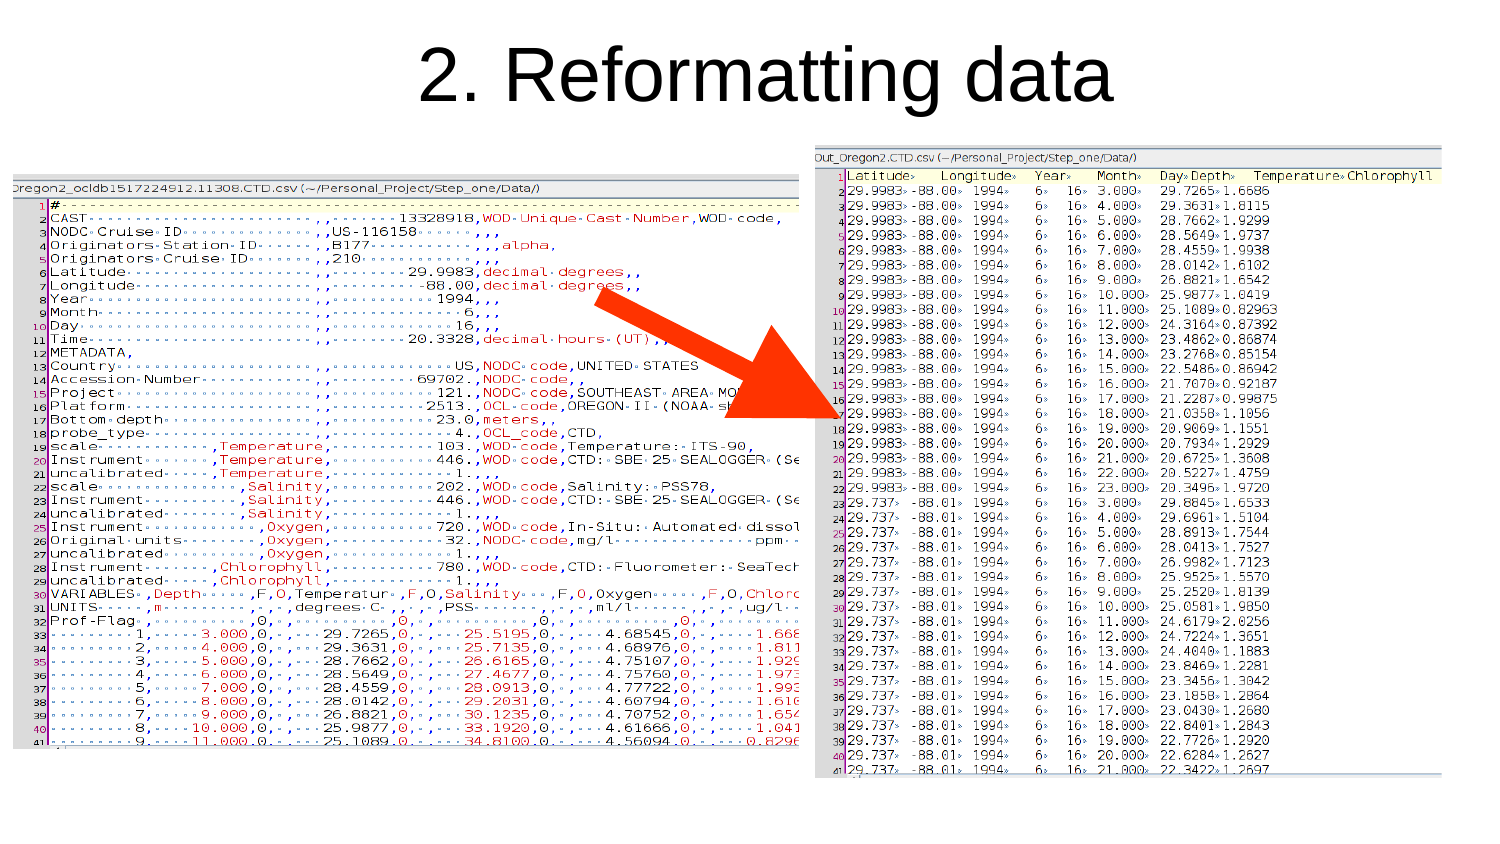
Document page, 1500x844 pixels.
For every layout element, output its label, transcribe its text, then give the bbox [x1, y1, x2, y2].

picture [13, 174, 799, 749]
text_box 2. Reformatting data [91, 0, 1442, 141]
picture [815, 145, 1442, 778]
